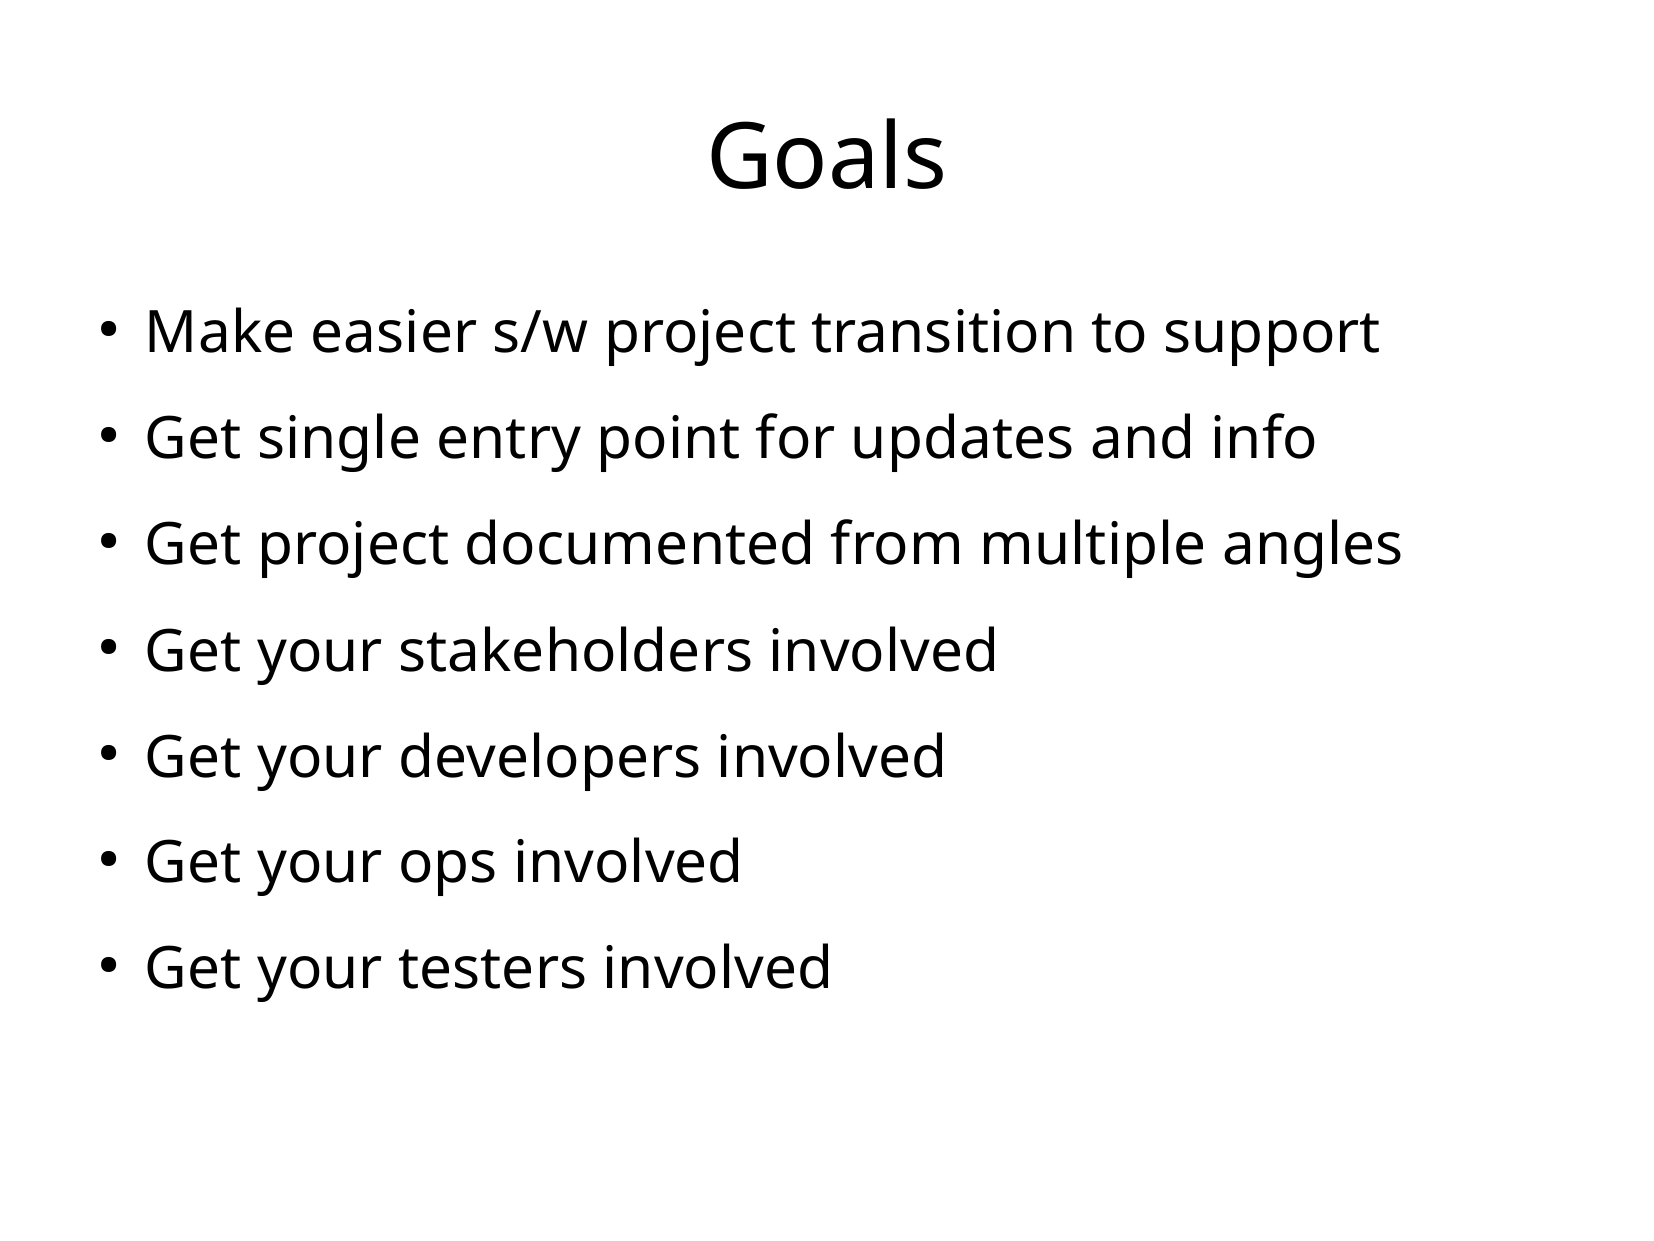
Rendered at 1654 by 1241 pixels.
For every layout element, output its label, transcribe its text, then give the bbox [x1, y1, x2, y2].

list Make easier s/w project transition to support Get single entry point for updates and info Get project documented from multiple angles Get your stakeholders involved Get your developers involved Get your ops involved Get your testers involved [82, 290, 1571, 1010]
title Goals [82, 49, 1571, 257]
